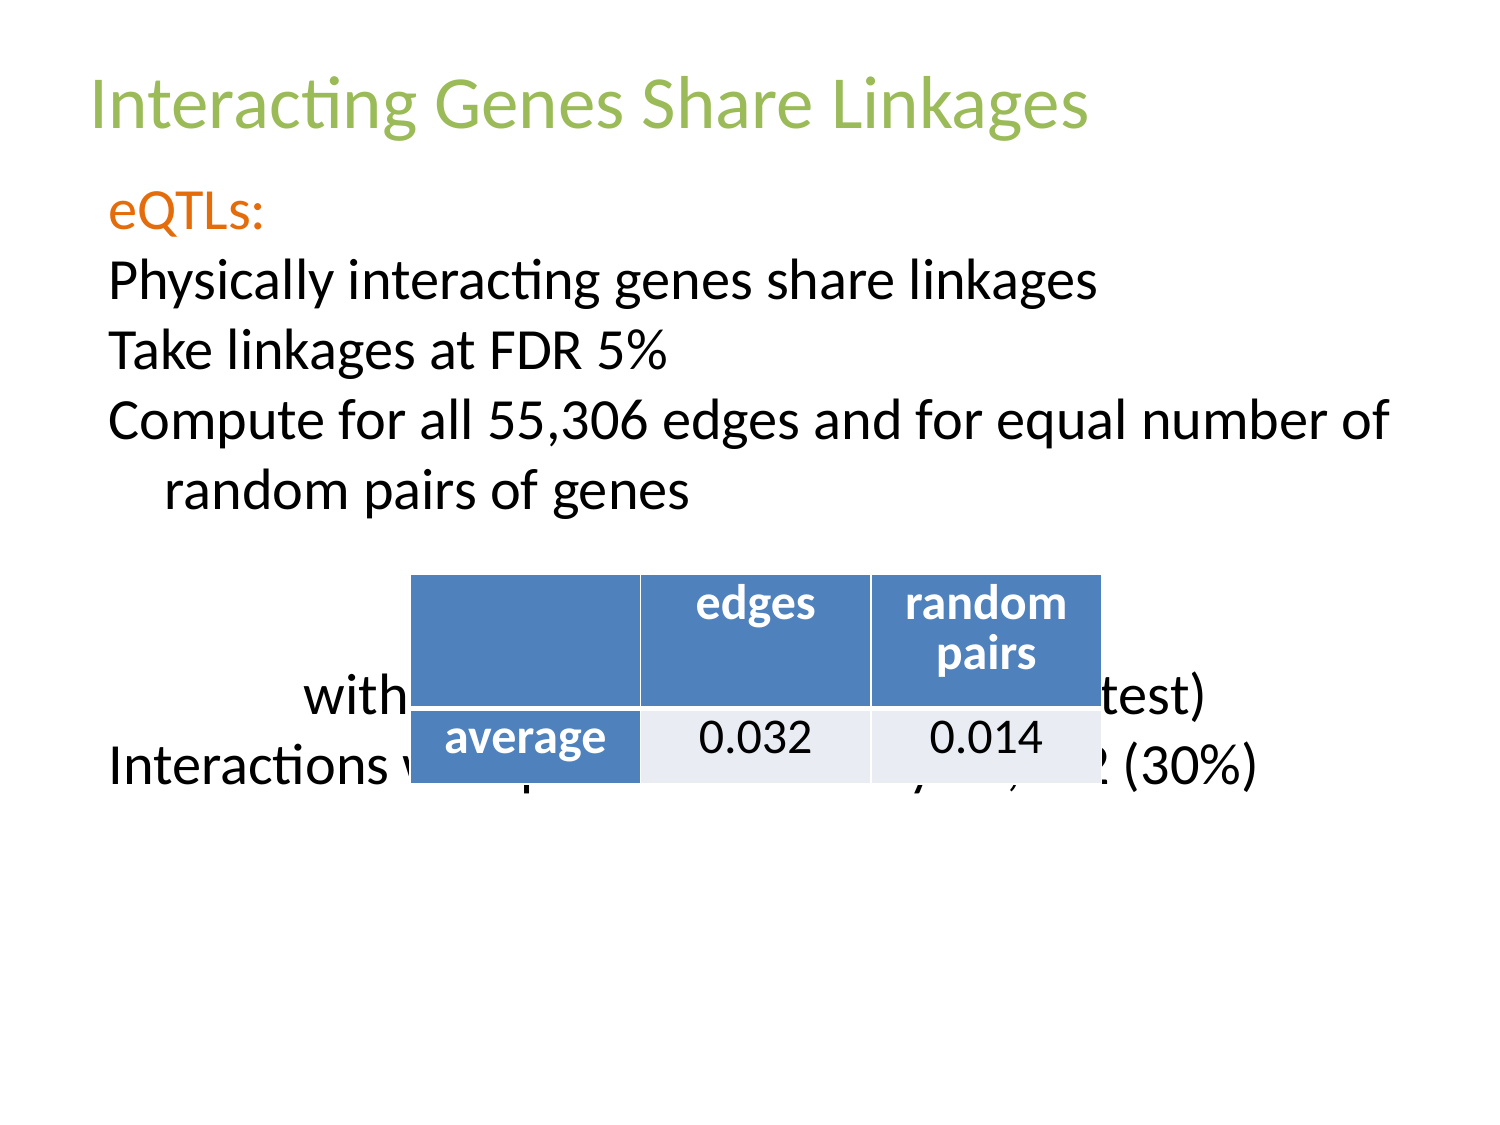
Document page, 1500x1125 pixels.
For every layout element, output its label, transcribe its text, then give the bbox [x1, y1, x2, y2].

table_header edges [641, 575, 870, 706]
text_box Interacting Genes Share Linkages [74, 45, 1425, 153]
text_box eQTLs: Physically interacting genes share linkages Take linkages at FDR 5% Compute for all 55,306 edges and for equal number of random pairs of genes with reported p-value = 0 (WMW test) Interactions with positive similarity 16,582 (30%) [93, 164, 1418, 1055]
table_header random pairs [872, 575, 1101, 706]
table_header [411, 575, 640, 706]
table_cell 0.032 [641, 711, 870, 783]
table_cell 0.014 [872, 711, 1101, 783]
table_cell average [411, 711, 640, 783]
